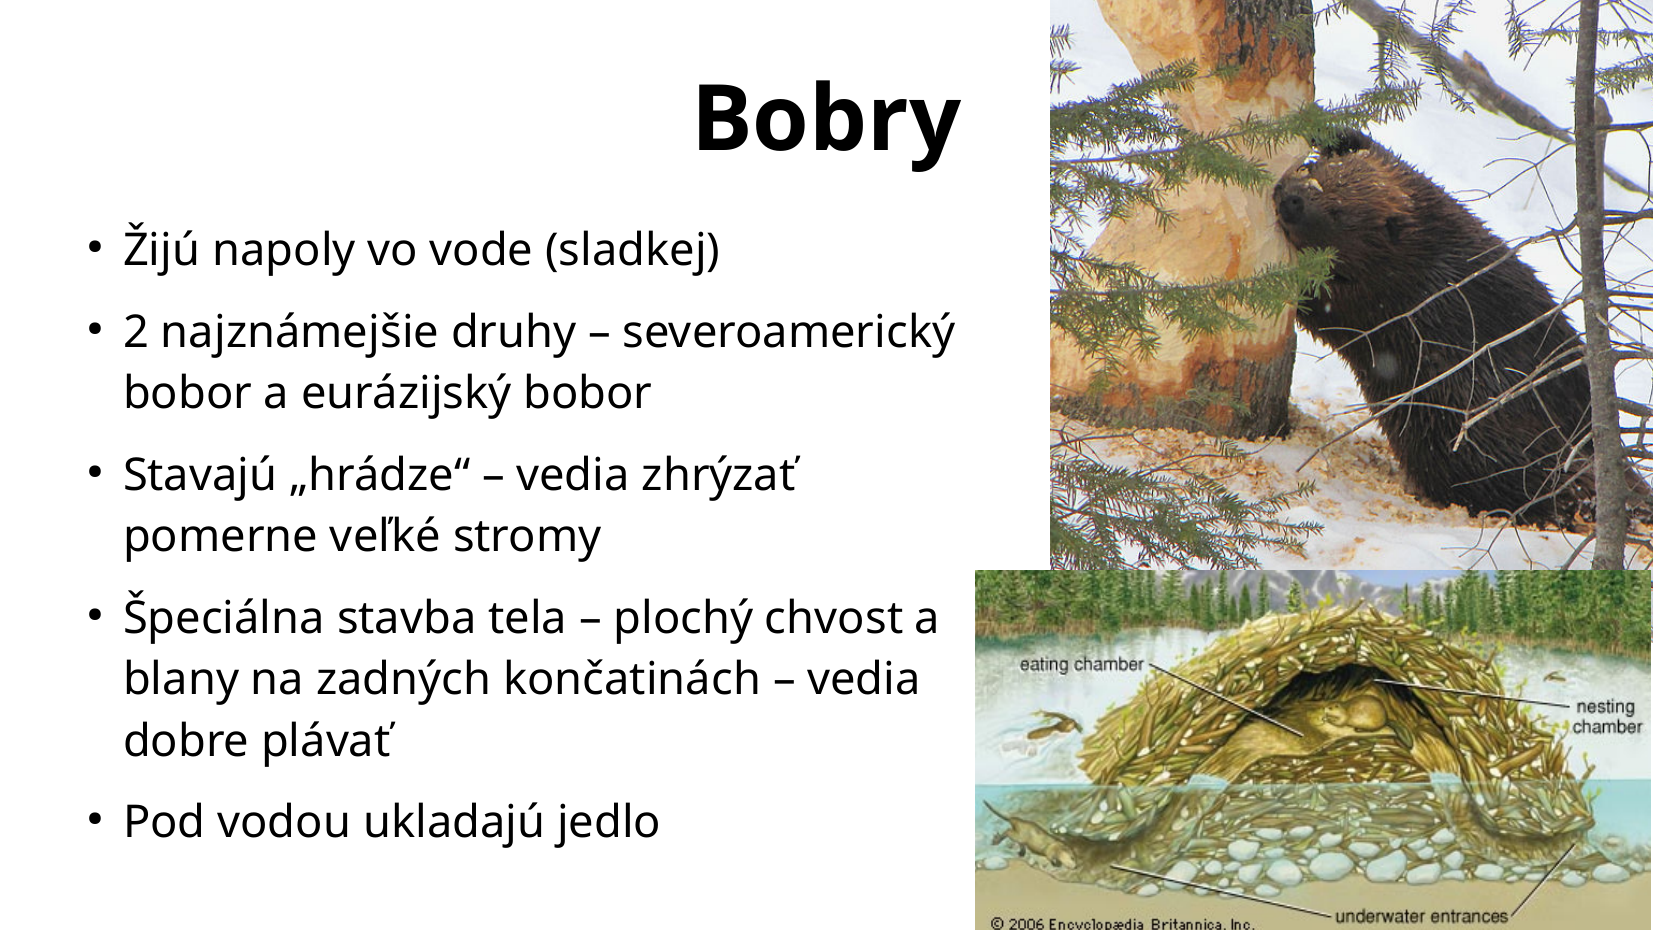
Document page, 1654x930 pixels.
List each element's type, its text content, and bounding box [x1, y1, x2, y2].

list Žijú napoly vo vode (sladkej) 2 najznámejšie druhy – severoamerický bobor a eurázijský bobor Stavajú „hrádze“ – vedia zhrýzať pomerne veľké stromy Špeciálna stavba tela – plochý chvost a blany na zadných končatinách – vedia dobre plávať Pod vodou ukladajú jedlo [75, 217, 976, 863]
title Bobry [82, 37, 1050, 193]
picture [975, 0, 1653, 930]
